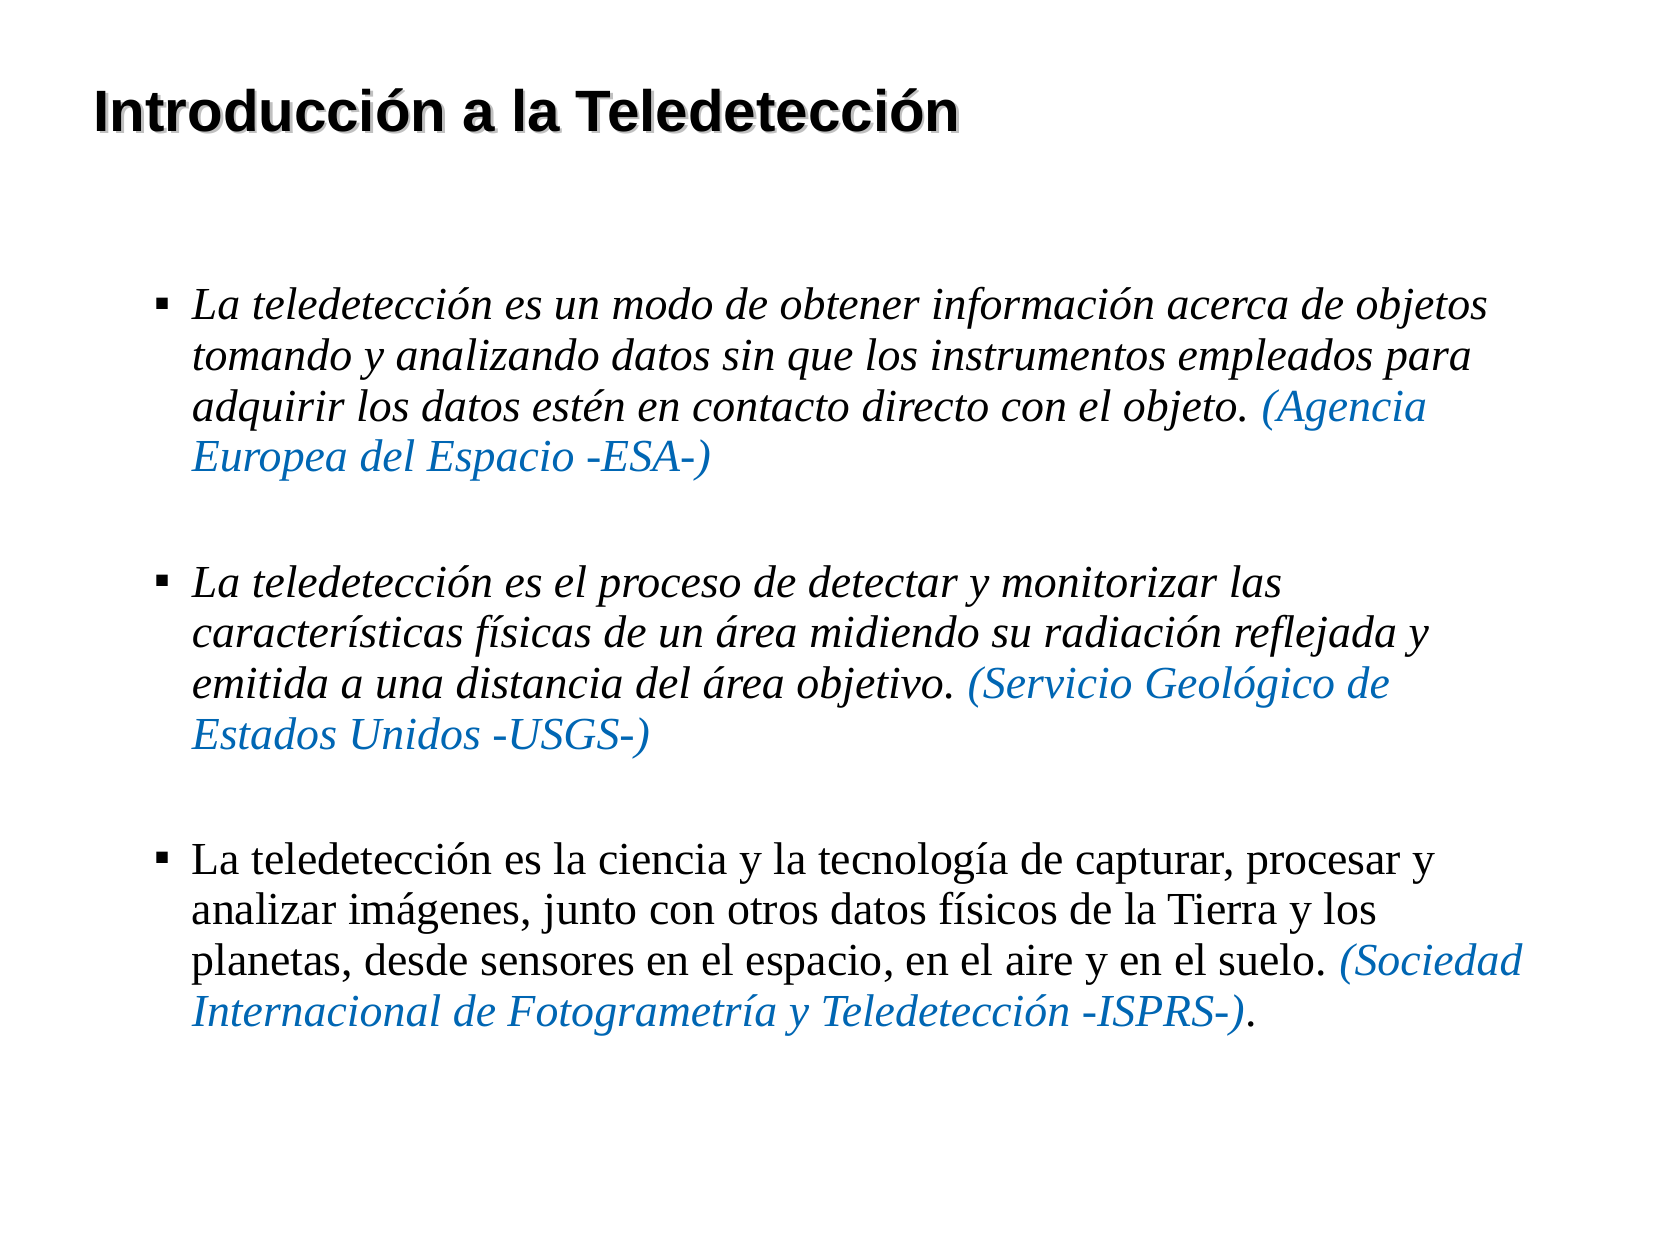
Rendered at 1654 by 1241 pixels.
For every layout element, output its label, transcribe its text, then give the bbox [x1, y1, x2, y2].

text_box La teledetección es un modo de obtener información acerca de objetos tomando y analizando datos sin que los instrumentos empleados para adquirir los datos estén en contacto directo con el objeto. (Agencia Europea del Espacio -ESA-) La teledetección es el proceso de detectar y monitorizar las características físicas de un área midiendo su radiación reflejada y emitida a una distancia del área objetivo. (Servicio Geológico de Estados Unidos -USGS-) La teledetección es la ciencia y la tecnología de capturar, procesar y analizar imágenes, junto con otros datos físicos de la Tierra y los planetas, desde sensores en el espacio, en el aire y en el suelo. (Sociedad Internacional de Fotogrametría y Teledetección -ISPRS-). [141, 271, 1548, 1205]
text_box Introducción a la Teledetección [79, 70, 1071, 151]
